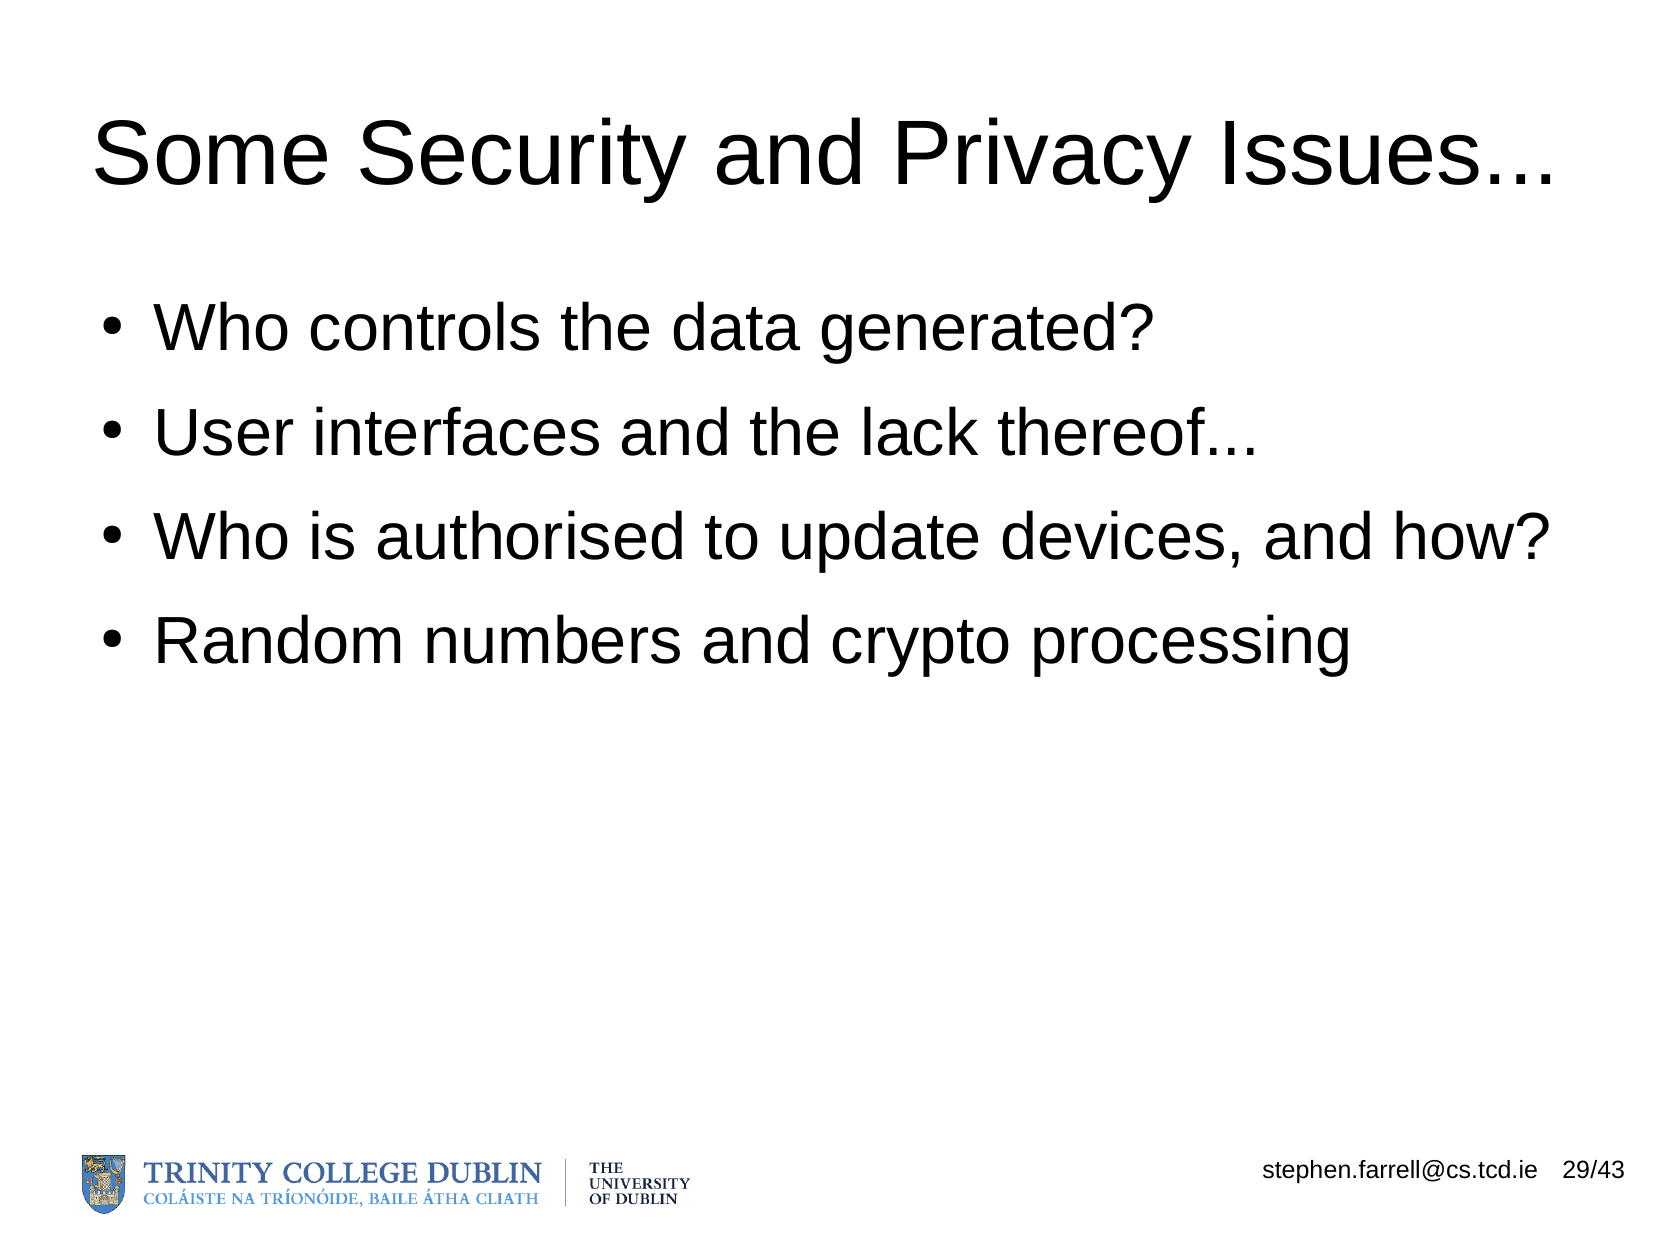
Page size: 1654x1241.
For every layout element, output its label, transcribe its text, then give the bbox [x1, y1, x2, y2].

list Who controls the data generated? User interfaces and the lack thereof... Who is authorised to update devices, and how? Random numbers and crypto processing [82, 290, 1571, 1010]
picture [82, 1155, 694, 1214]
title Some Security and Privacy Issues... [82, 49, 1571, 257]
